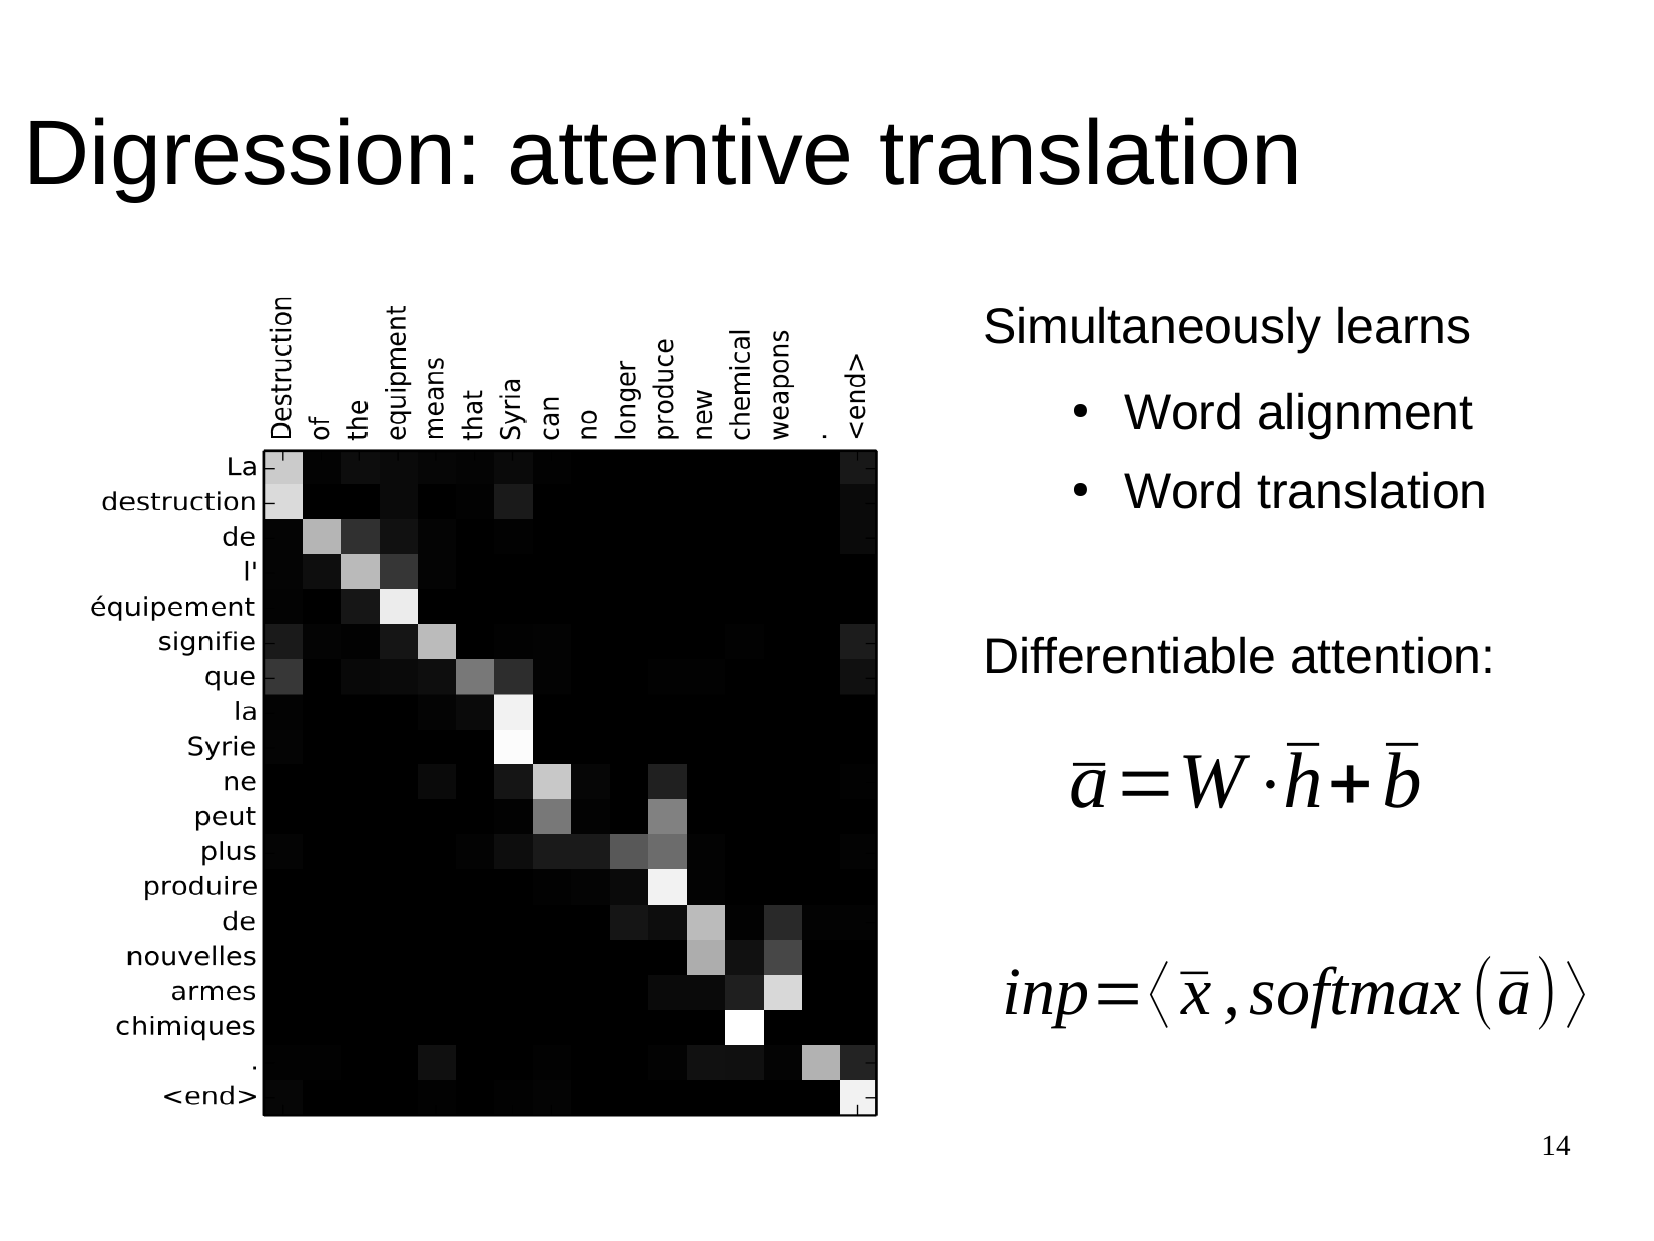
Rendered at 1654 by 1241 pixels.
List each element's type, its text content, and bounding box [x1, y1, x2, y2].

chart [985, 950, 1604, 1033]
picture [51, 286, 922, 1141]
chart [1049, 738, 1442, 827]
title Digression: attentive translation [23, 49, 1512, 257]
list Simultaneously learns Word alignment Word translation Differentiable attention: [983, 298, 1501, 991]
